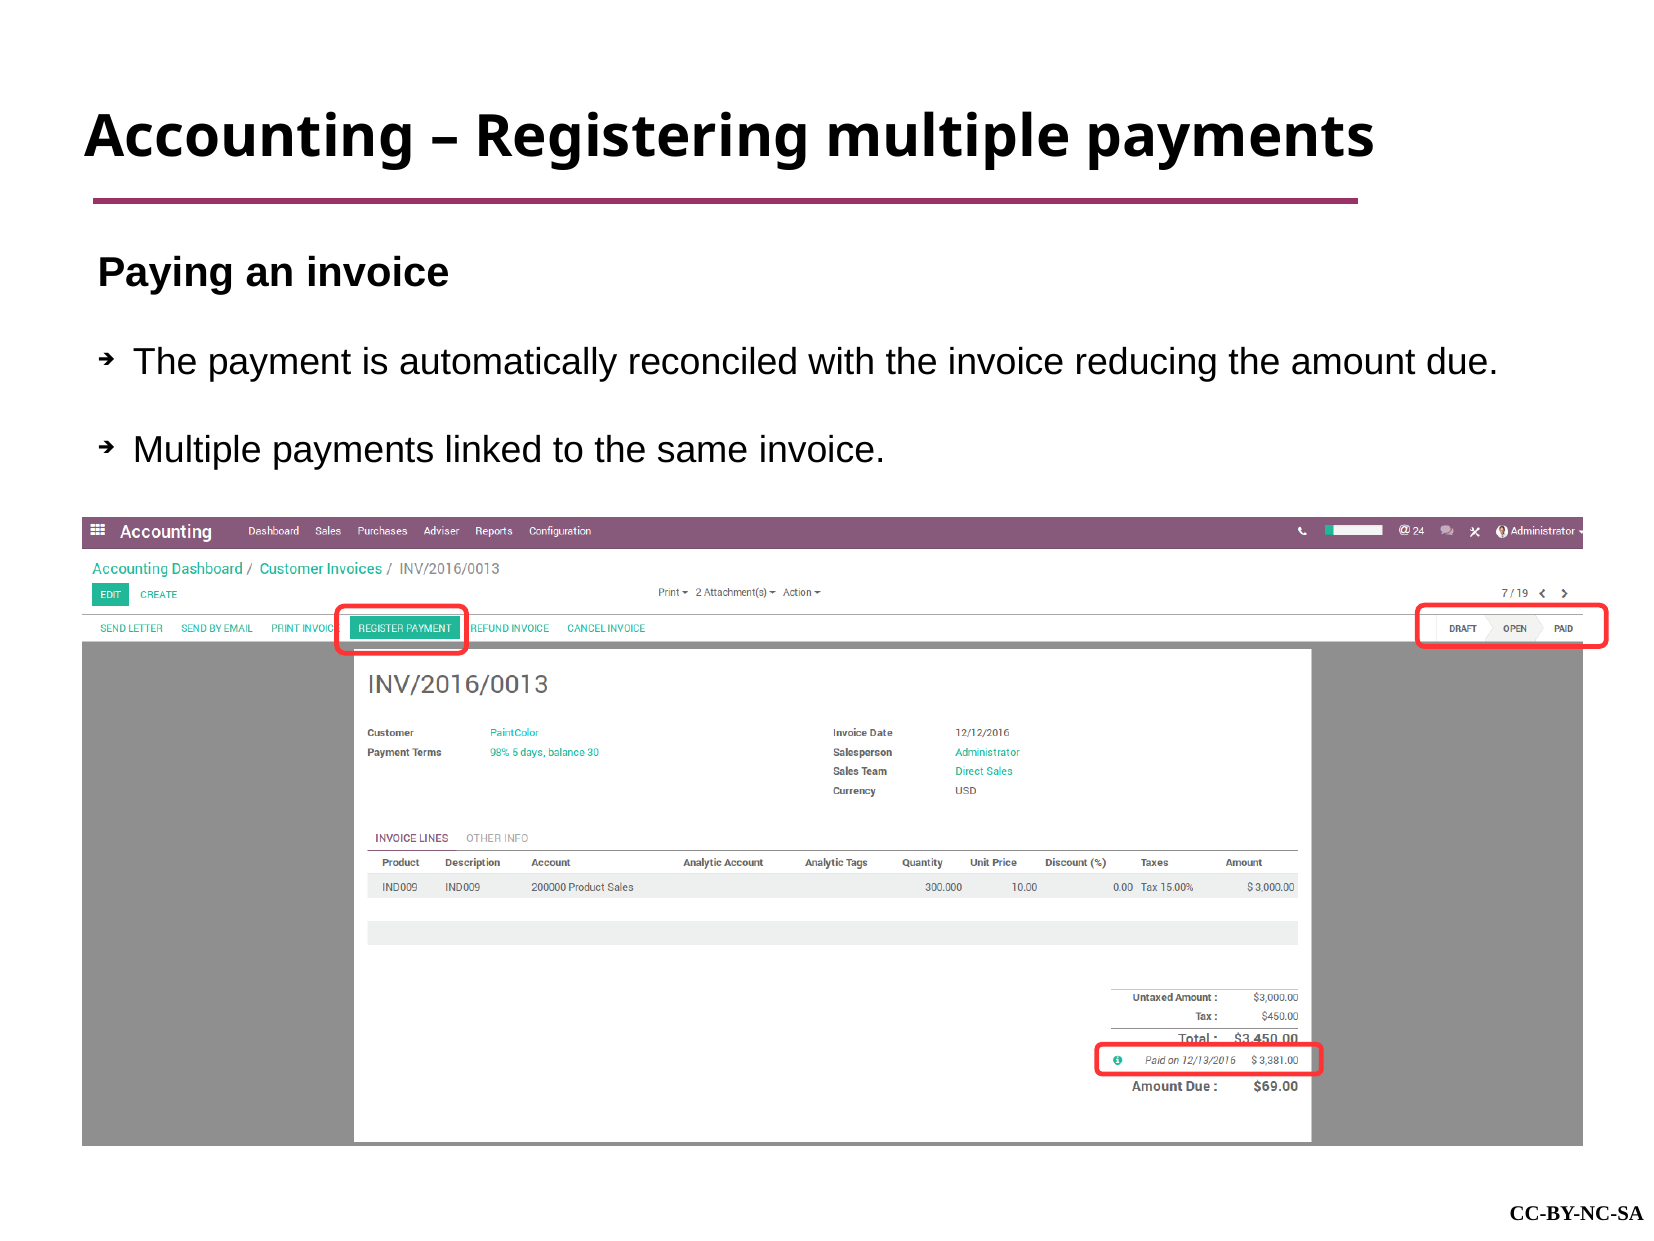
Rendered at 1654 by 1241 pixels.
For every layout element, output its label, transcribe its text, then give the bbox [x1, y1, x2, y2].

text_box [1417, 605, 1607, 647]
title Accounting – Registering multiple payments [84, 47, 1477, 217]
text_box Paying an invoice The payment is automatically reconciled with the invoice reducing the amount due. Multiple payments linked to the same invoice. [82, 217, 1524, 455]
text_box [336, 605, 467, 654]
text_box [1096, 1044, 1322, 1074]
picture [82, 517, 1583, 1146]
